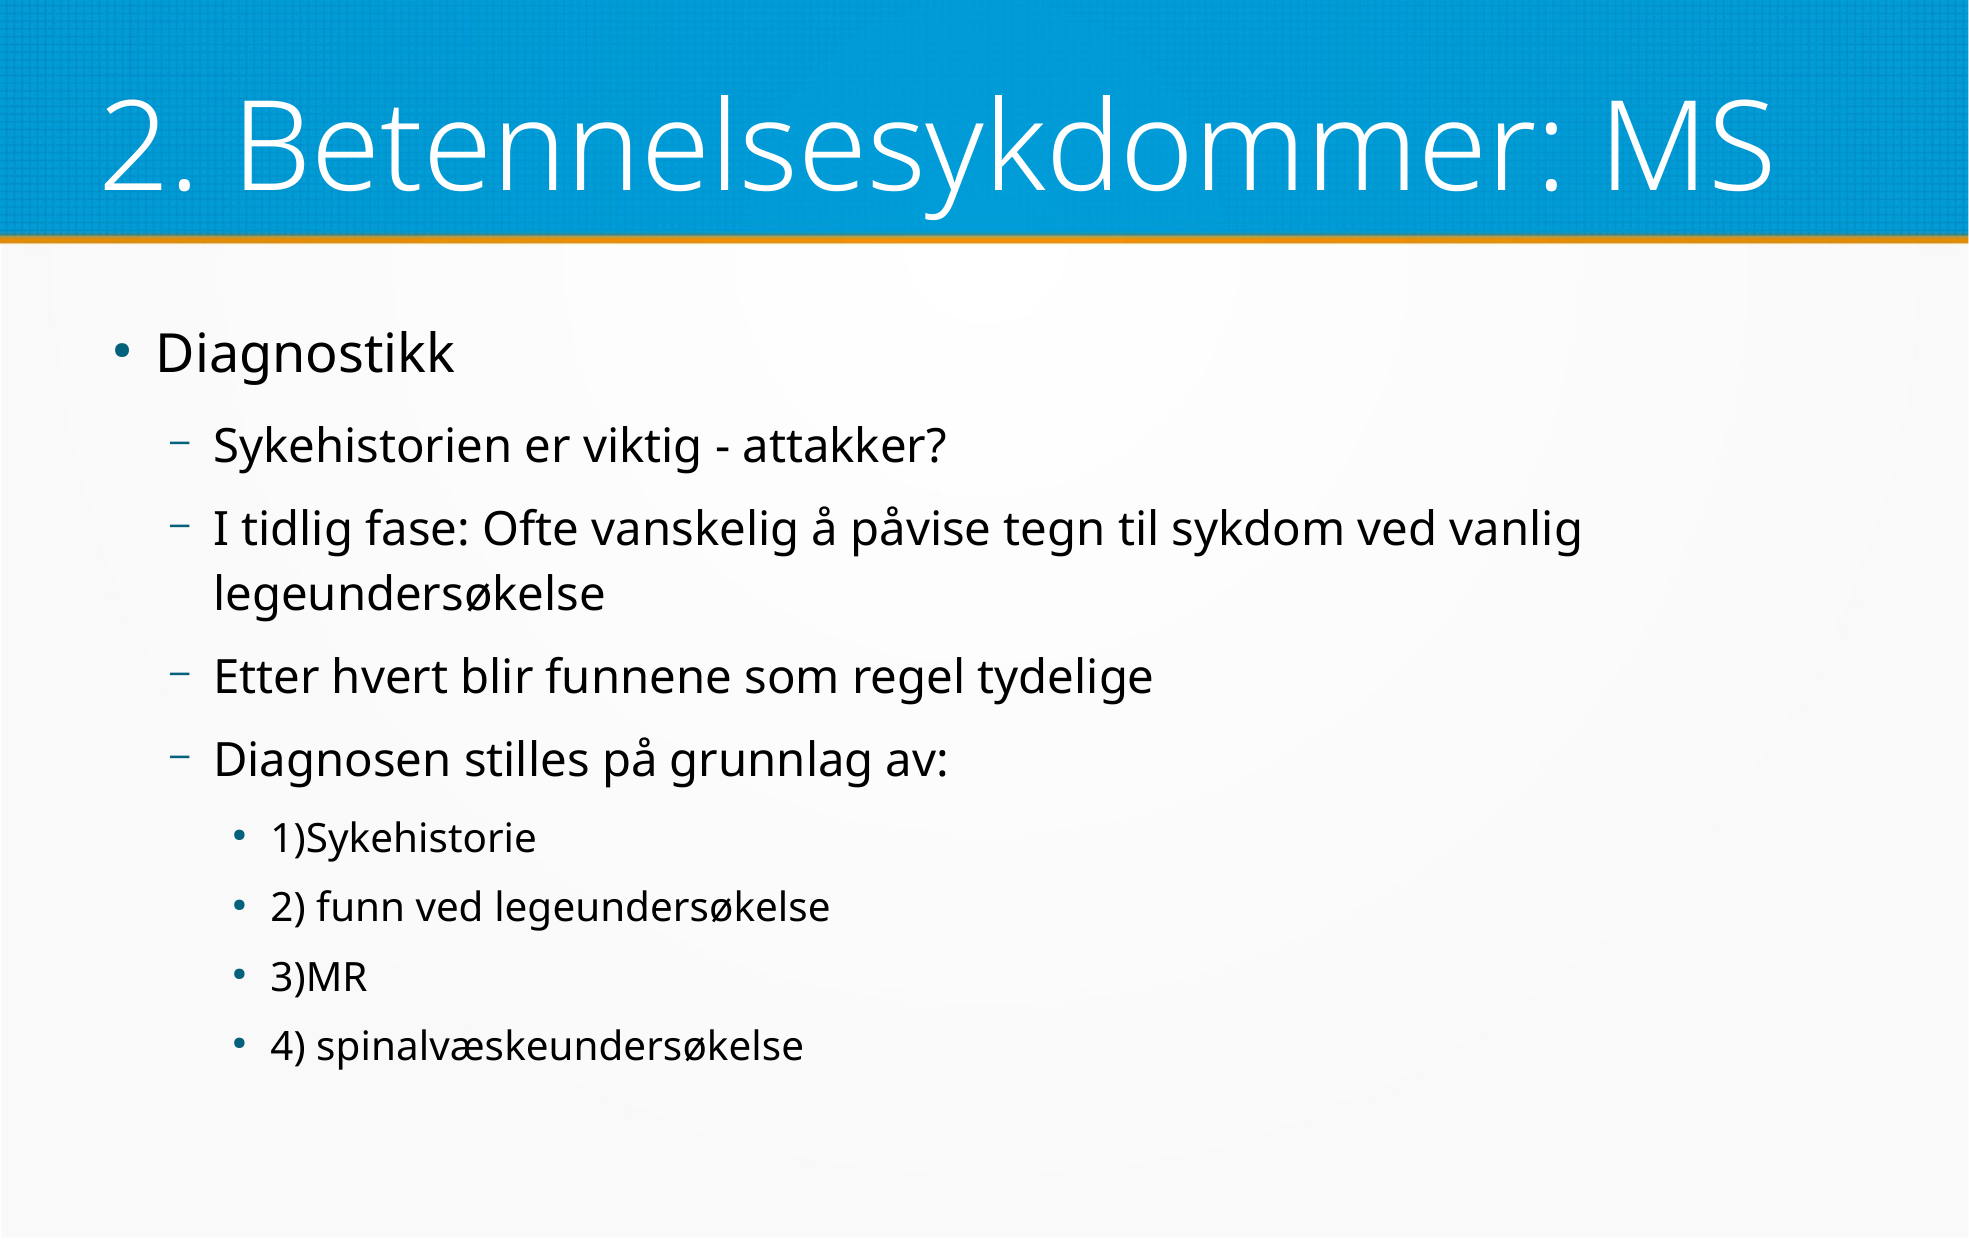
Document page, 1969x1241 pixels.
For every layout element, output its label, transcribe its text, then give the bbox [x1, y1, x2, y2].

title 2. Betennelsesykdommer: MS [98, 19, 1870, 227]
picture [0, 233, 1969, 1241]
list Diagnostikk Sykehistorien er viktig - attakker? I tidlig fase: Ofte vanskelig å påvise tegn til sykdom ved vanlig legeundersøkelse Etter hvert blir funnene som regel tydelige Diagnosen stilles på grunnlag av: 1)Sykehistorie 2) funn ved legeundersøkelse 3)MR 4) spinalvæskeundersøkelse [98, 315, 1861, 1081]
